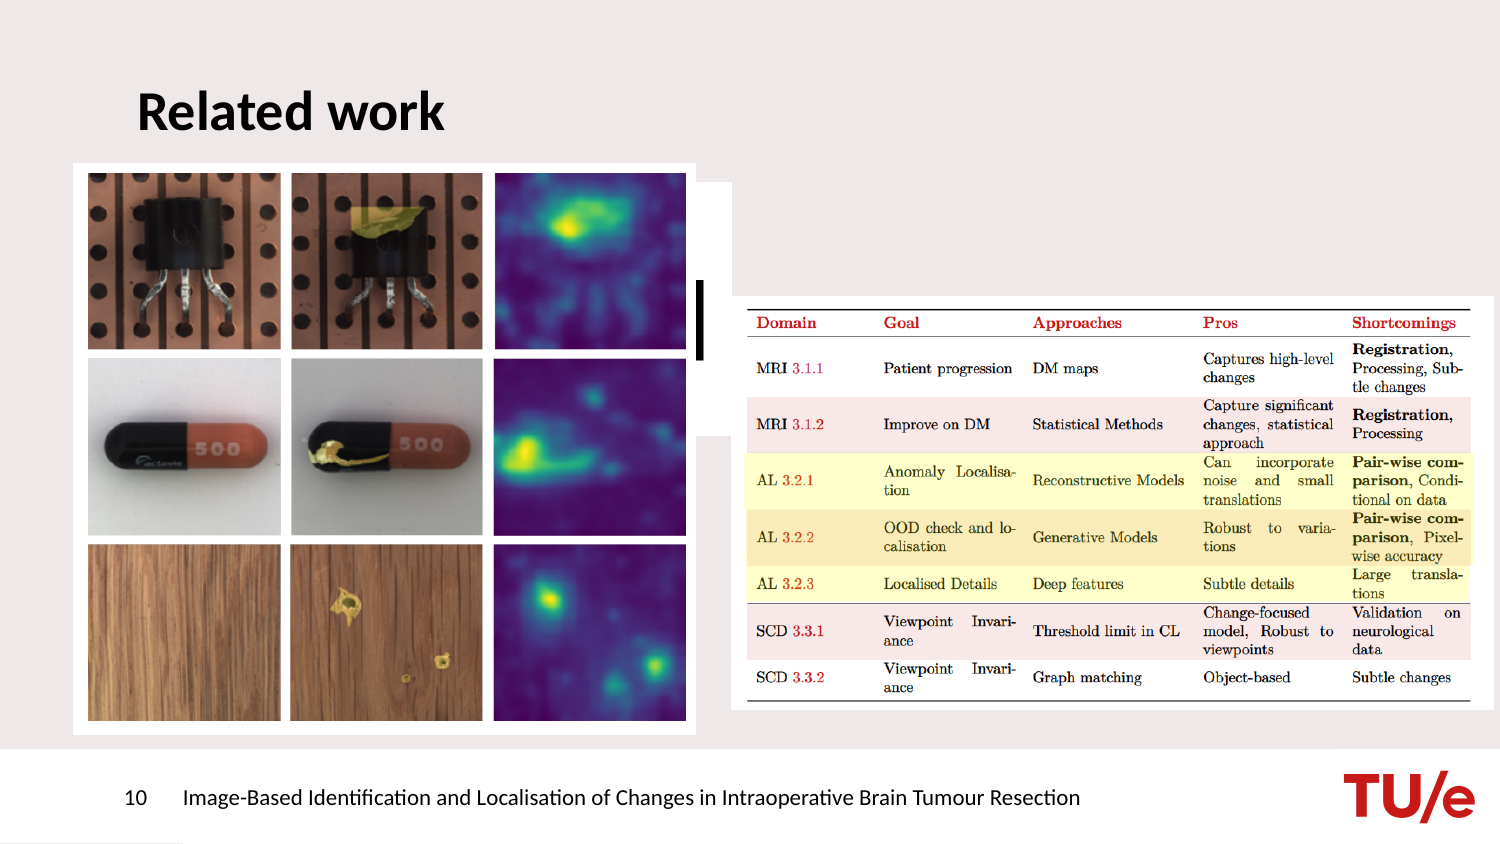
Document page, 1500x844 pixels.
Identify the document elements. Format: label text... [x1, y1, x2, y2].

text_box [744, 453, 1474, 602]
picture [73, 163, 1494, 735]
title Related work [124, 85, 1364, 174]
picture [1339, 749, 1500, 844]
